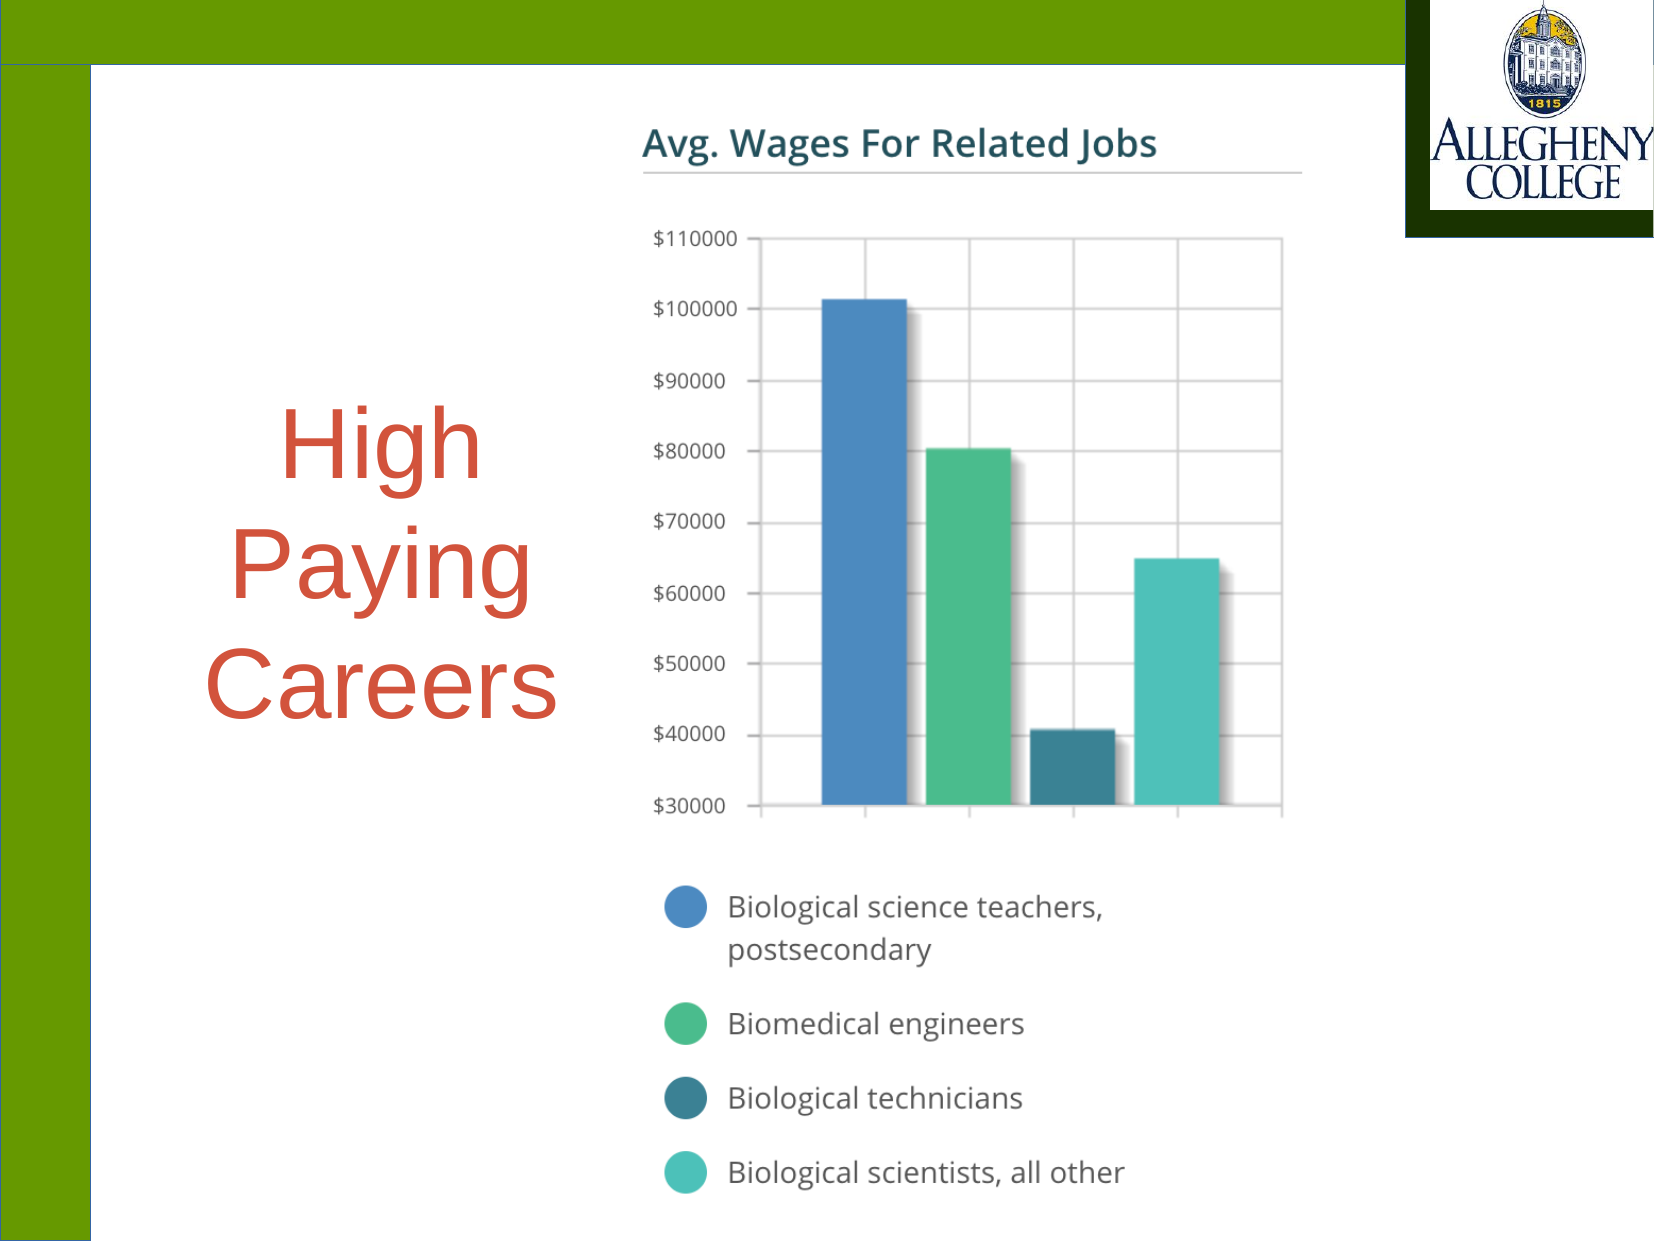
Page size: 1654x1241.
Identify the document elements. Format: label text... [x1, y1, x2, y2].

text_box High Paying Careers [144, 294, 619, 823]
picture [1430, 0, 1654, 210]
picture [622, 108, 1383, 1217]
text_box [0, 0, 1654, 1241]
